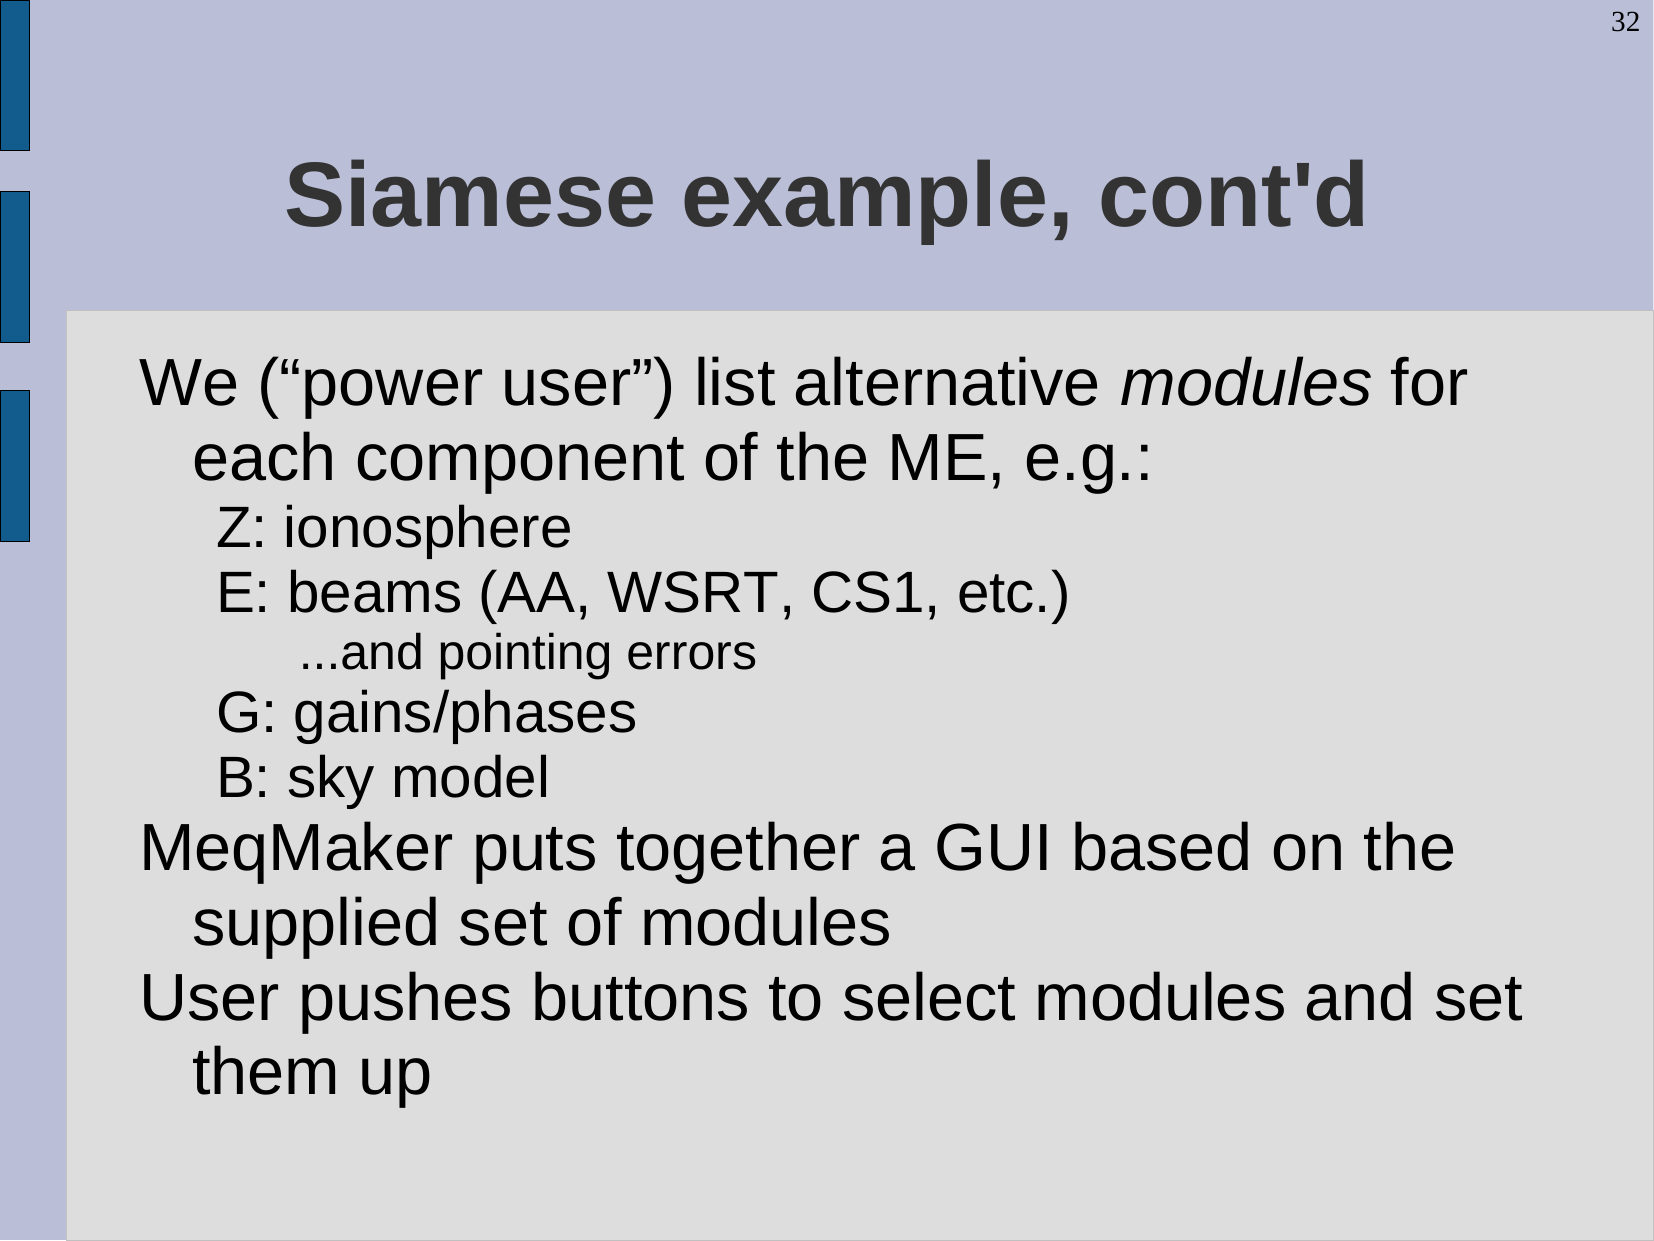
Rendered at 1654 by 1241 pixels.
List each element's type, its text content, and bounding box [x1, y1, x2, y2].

title Siamese example, cont'd [121, 98, 1534, 291]
list We (“power user”) list alternative modules for each component of the ME, e.g.: Z: ionosphere E: beams (AA, WSRT, CS1, etc.) ...and pointing errors G: gains/phases B: sky model MeqMaker puts together a GUI based on the supplied set of modules User pushes buttons to select modules and set them up [121, 344, 1534, 1141]
